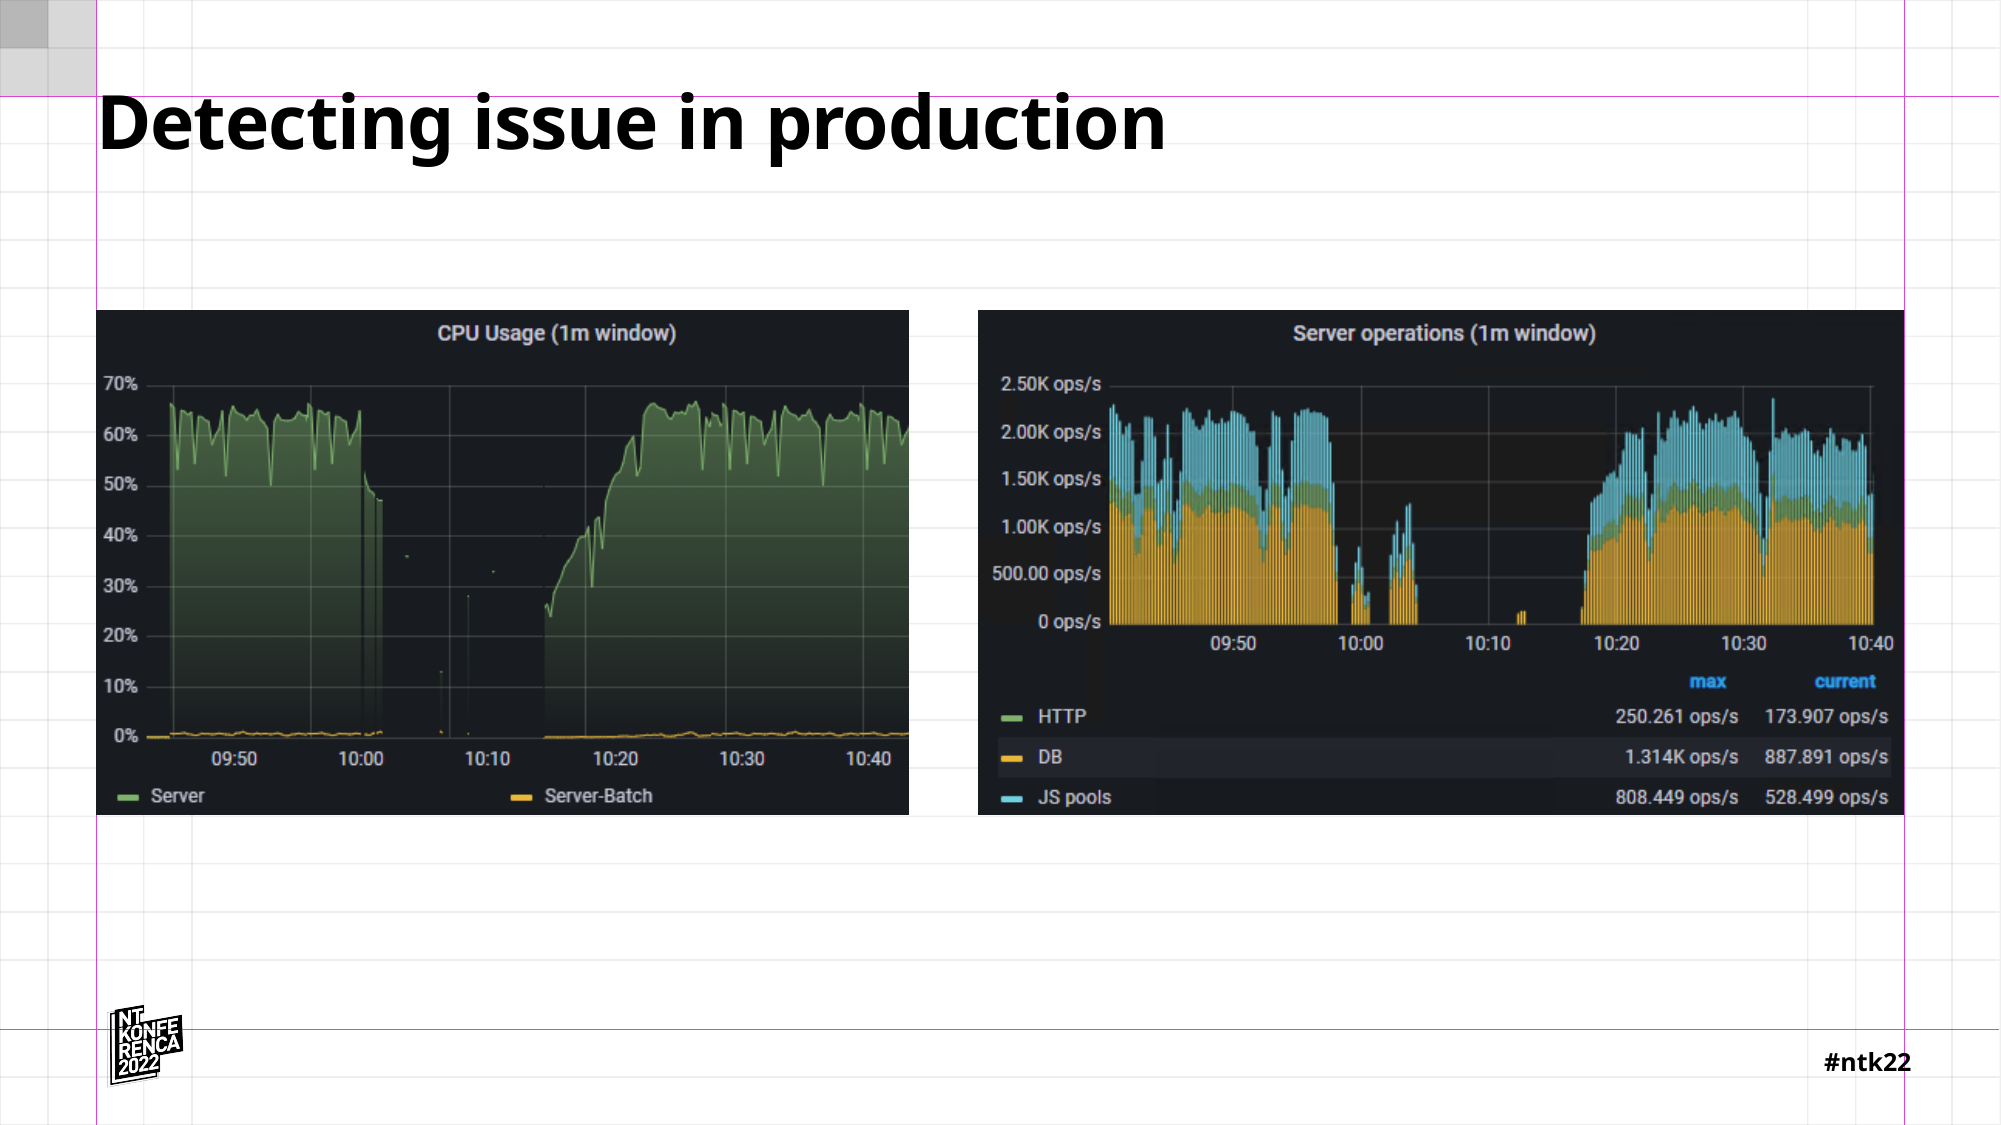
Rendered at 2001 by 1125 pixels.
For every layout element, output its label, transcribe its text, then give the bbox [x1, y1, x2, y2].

picture [978, 310, 1904, 815]
title Detecting issue in production [96, 75, 1904, 166]
picture [96, 310, 909, 815]
